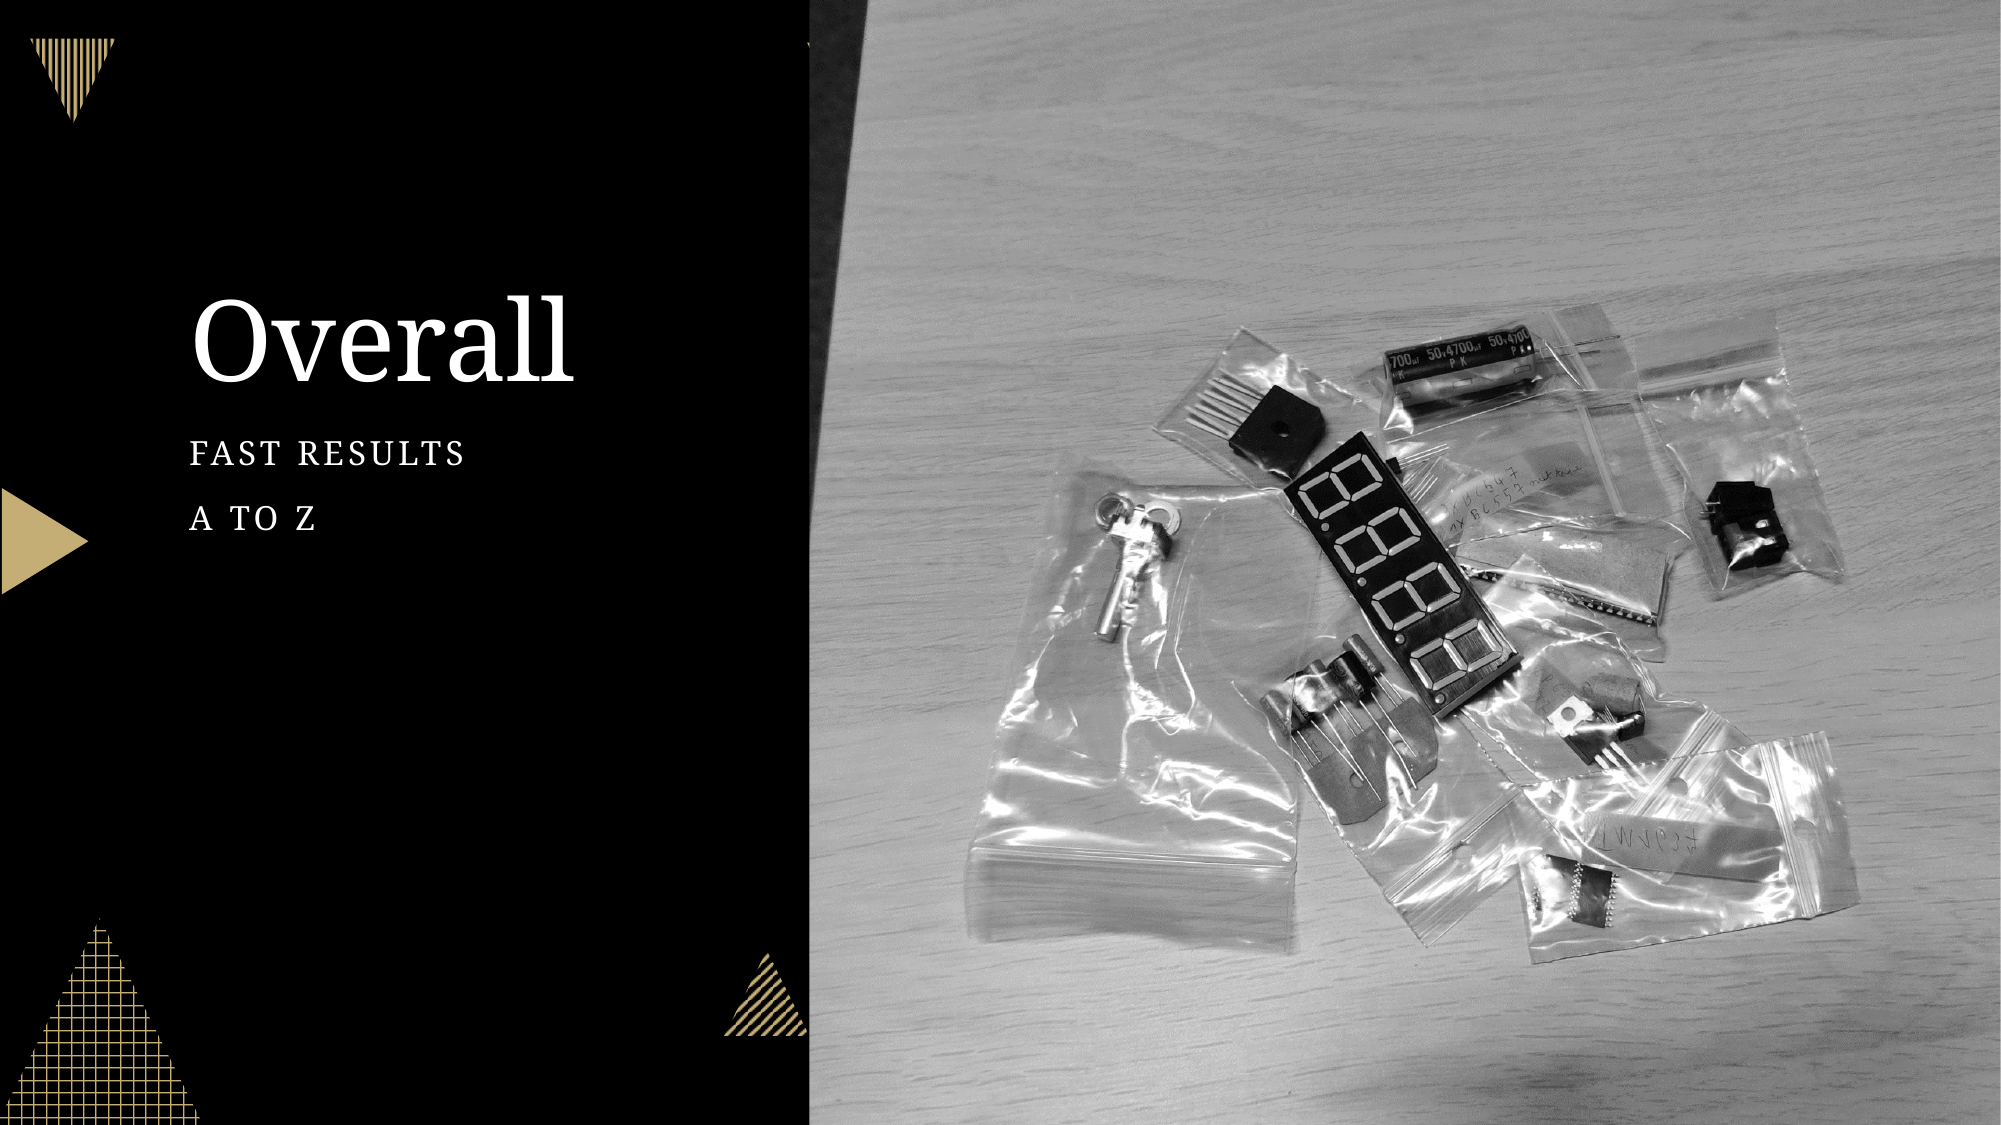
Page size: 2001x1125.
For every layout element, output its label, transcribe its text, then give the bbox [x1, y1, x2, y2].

title Overall [174, 8, 809, 413]
text_box Fast results A to Z [174, 424, 809, 613]
picture [809, 0, 2000, 1125]
